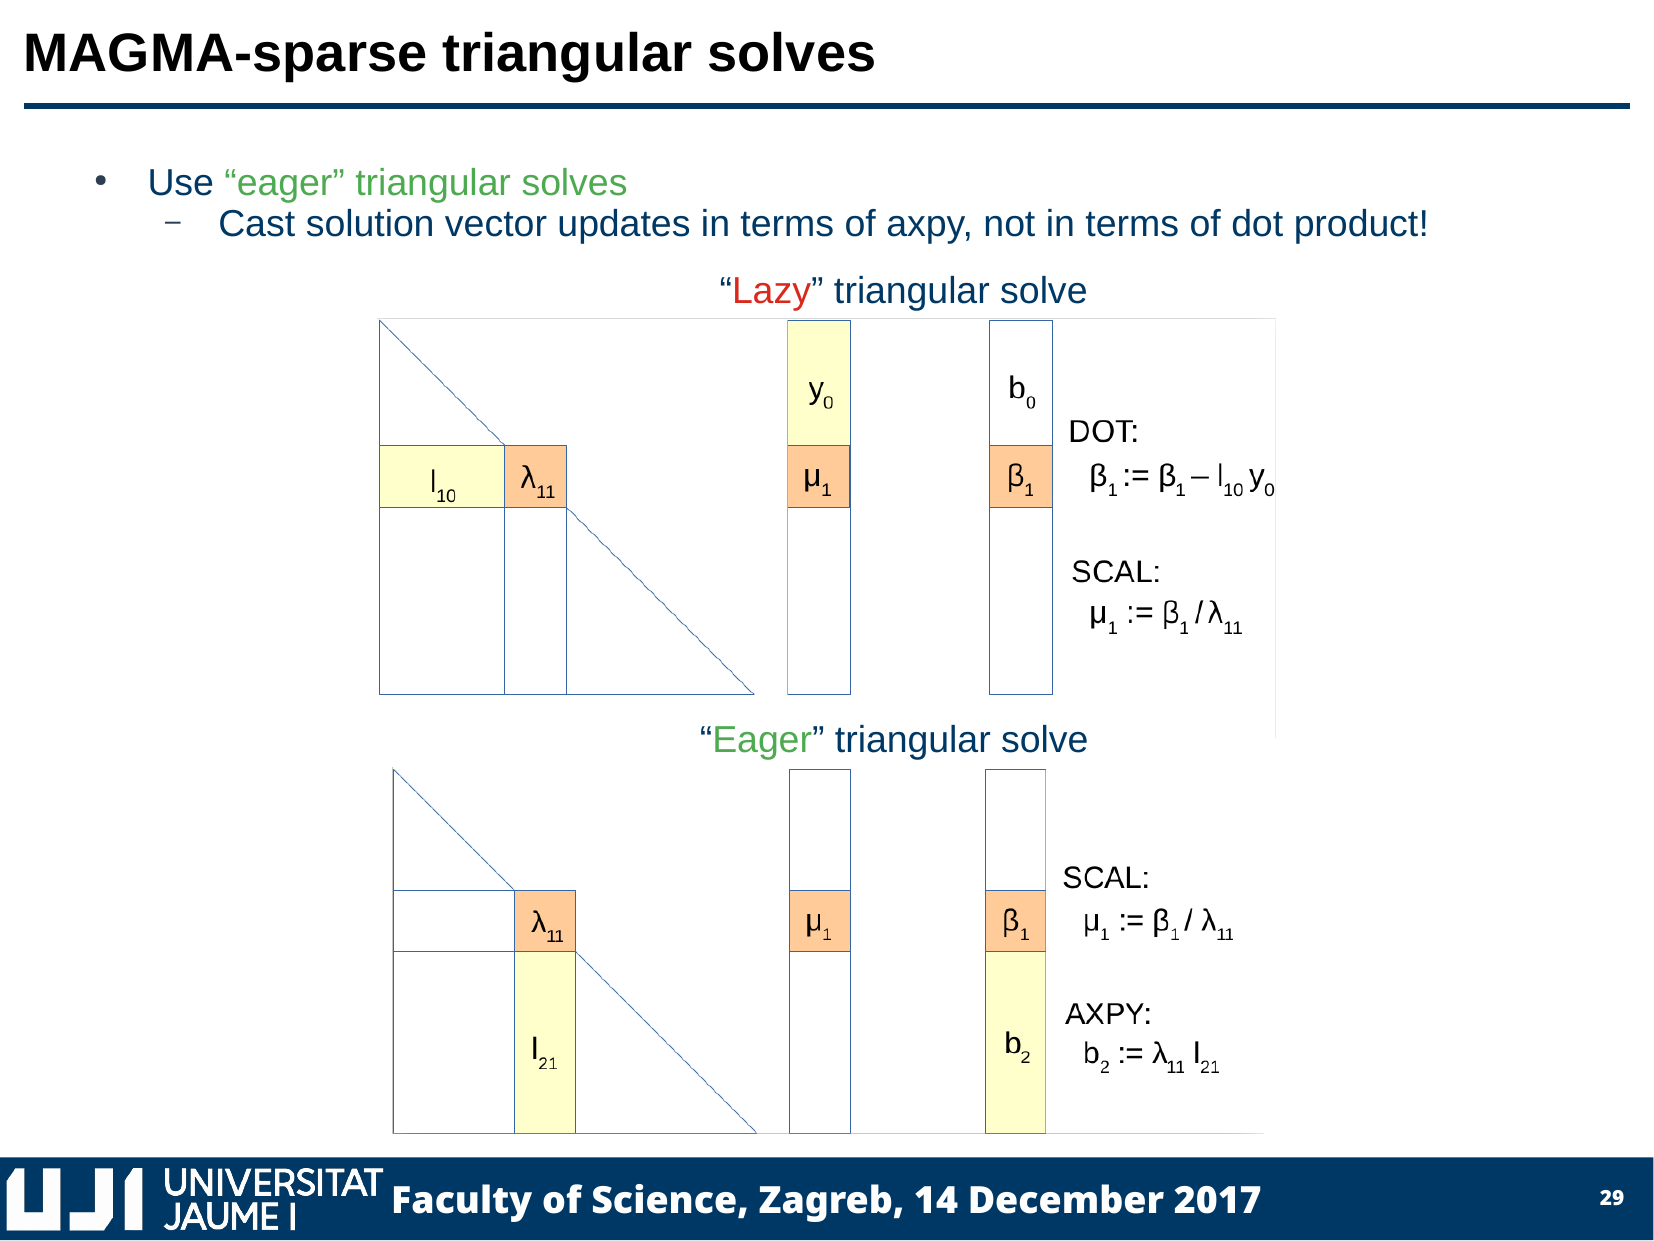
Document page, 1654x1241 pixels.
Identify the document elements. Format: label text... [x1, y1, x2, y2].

text_box Use “eager” triangular solves Cast solution vector updates in terms of axpy, not in terms of dot product! [61, 153, 1583, 291]
picture [377, 318, 1276, 738]
text_box “Eager” triangular solve [685, 711, 1104, 769]
picture [392, 767, 1264, 1134]
title MAGMA-sparse triangular solves [23, 0, 1630, 107]
picture [0, 1158, 390, 1241]
text_box “Lazy” triangular solve [704, 262, 1103, 320]
